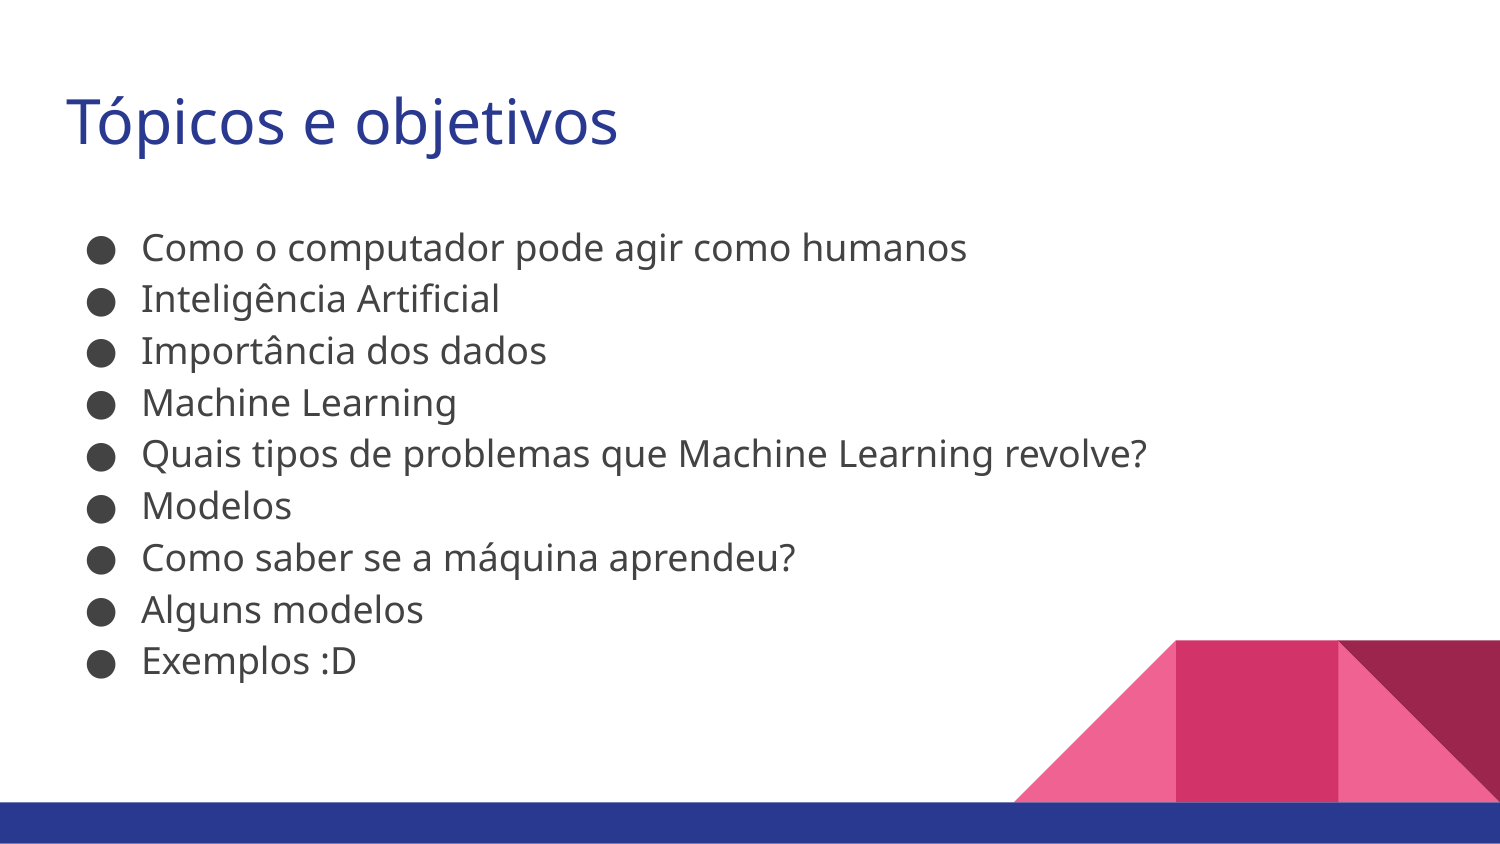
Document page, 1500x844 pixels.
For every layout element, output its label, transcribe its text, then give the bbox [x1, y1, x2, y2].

list Como o computador pode agir como humanos Inteligência Artificial Importância dos dados Machine Learning Quais tipos de problemas que Machine Learning revolve? Modelos Como saber se a máquina aprendeu? Alguns modelos Exemplos :D [51, 201, 1449, 750]
title Tópicos e objetivos [51, 67, 1449, 167]
